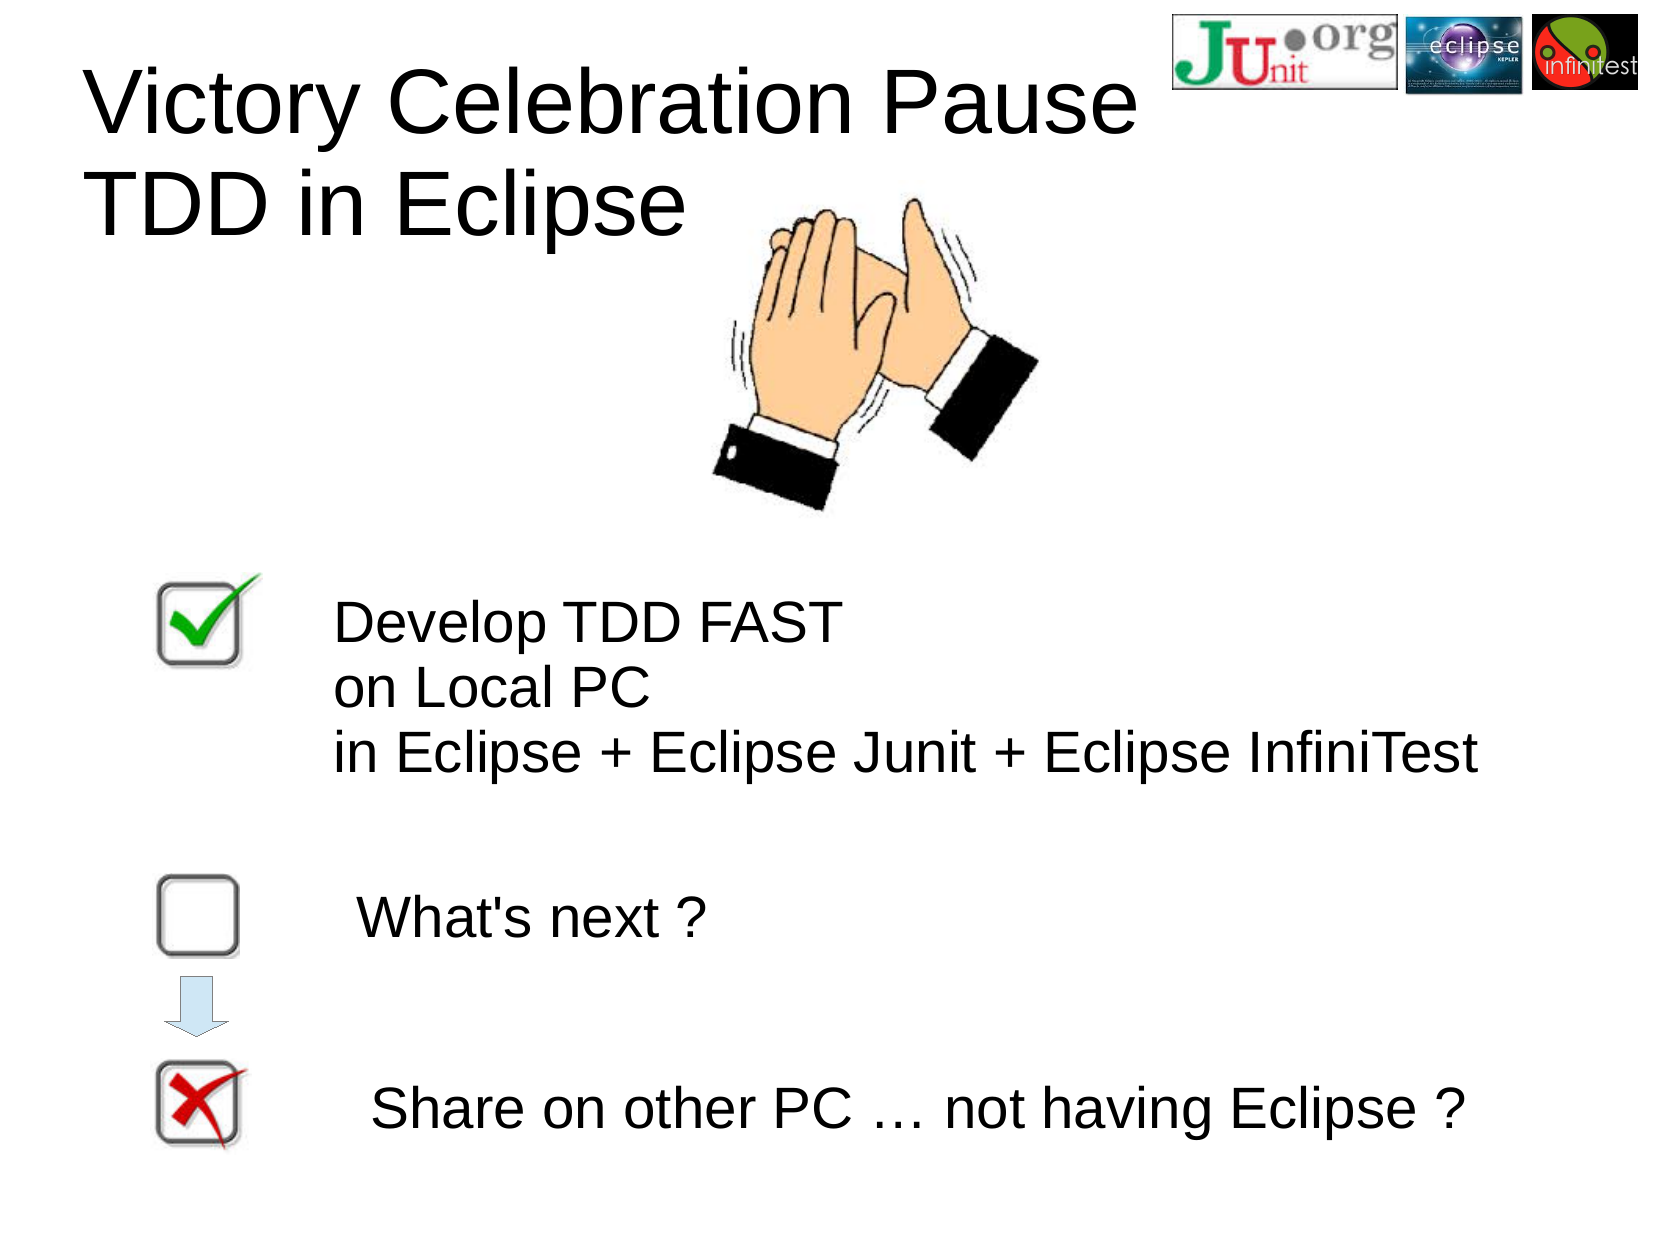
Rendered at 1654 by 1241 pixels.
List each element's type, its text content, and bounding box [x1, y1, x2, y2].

text_box Develop TDD FAST on Local PC in Eclipse + Eclipse Junit + Eclipse InfiniTest [318, 582, 1495, 793]
picture [1532, 14, 1638, 90]
text_box [164, 976, 229, 1037]
title Victory Celebration Pause TDD in Eclipse [82, 49, 1571, 257]
text_box Share on other PC … not having Eclipse ? [355, 1068, 1483, 1148]
picture [699, 180, 1042, 541]
picture [152, 873, 240, 959]
picture [1403, 14, 1524, 96]
picture [1172, 14, 1398, 90]
text_box What's next ? [341, 877, 723, 958]
picture [150, 1058, 252, 1155]
picture [150, 572, 263, 675]
